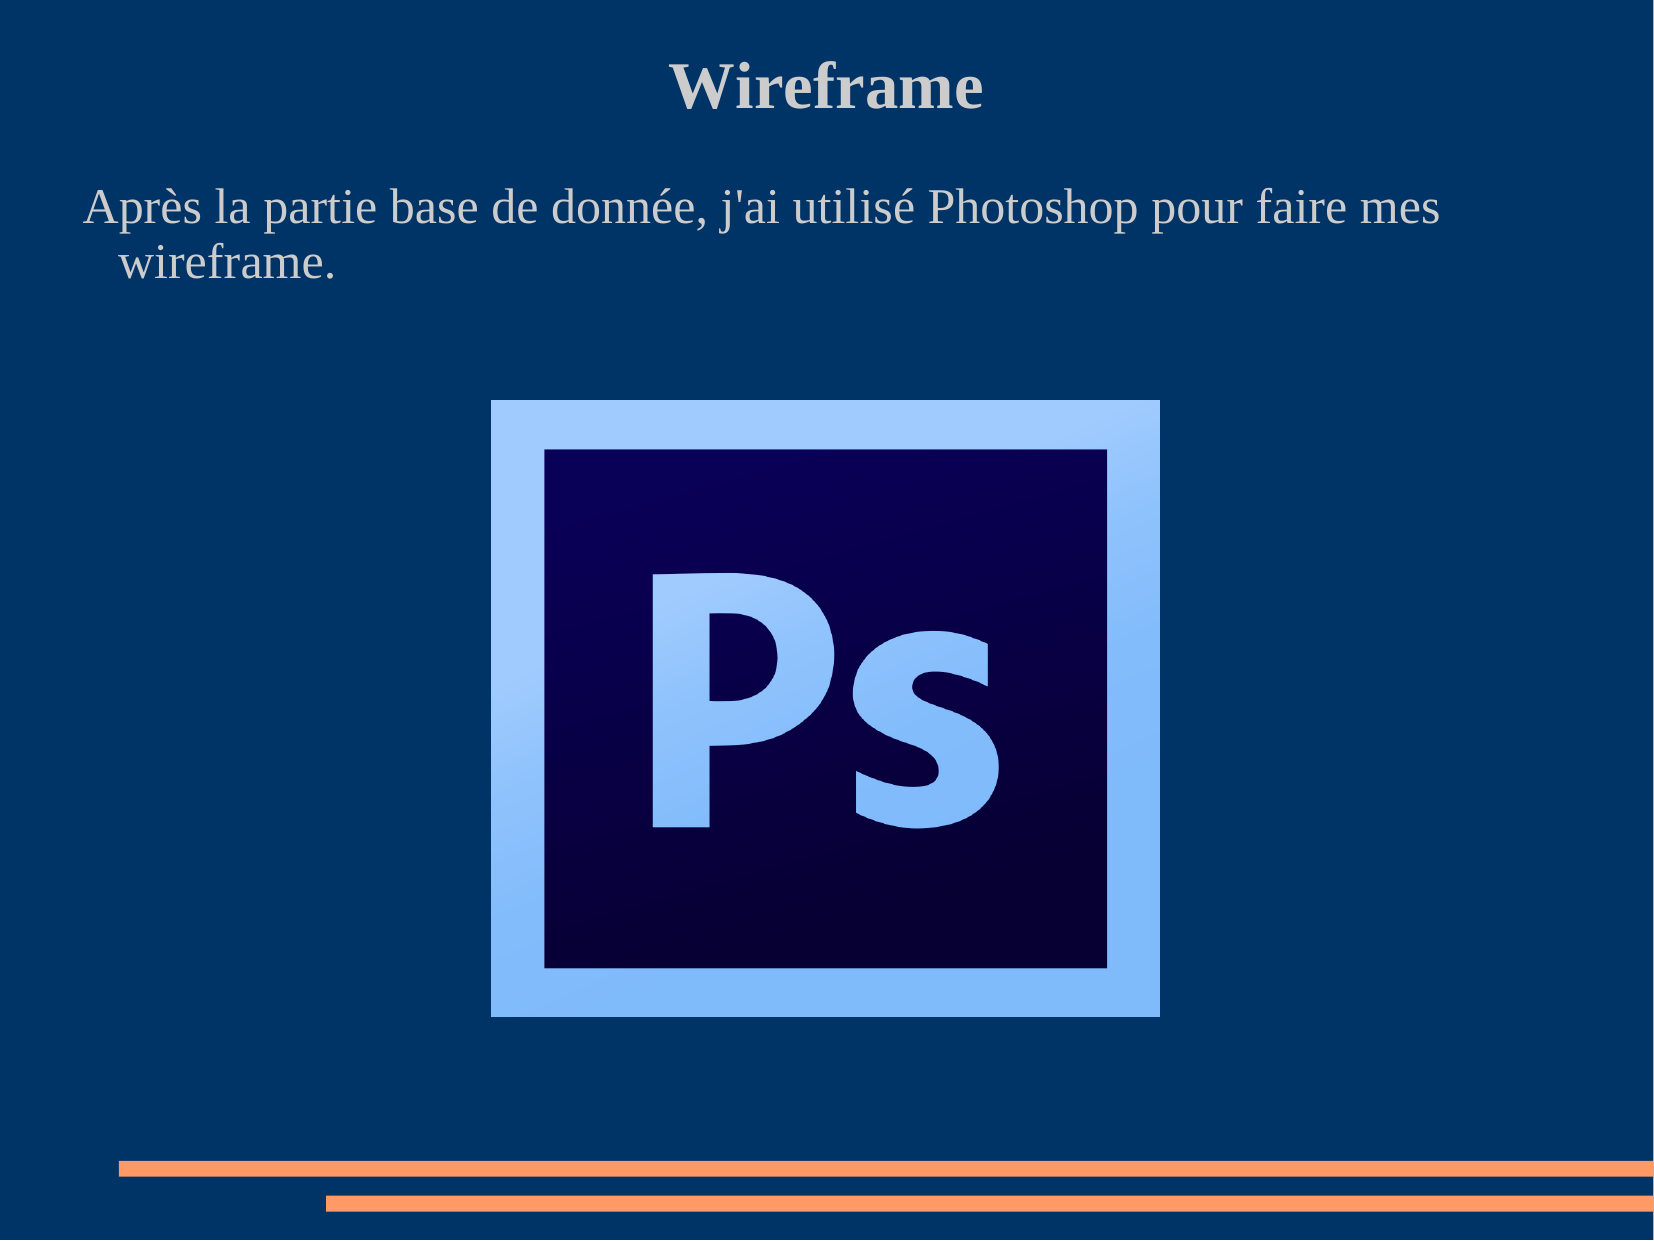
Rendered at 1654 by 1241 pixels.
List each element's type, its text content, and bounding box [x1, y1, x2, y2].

picture [491, 400, 1160, 1017]
subtitle Wireframe Après la partie base de donnée, j'ai utilisé Photoshop pour faire mes wireframe. [82, 49, 1571, 1109]
